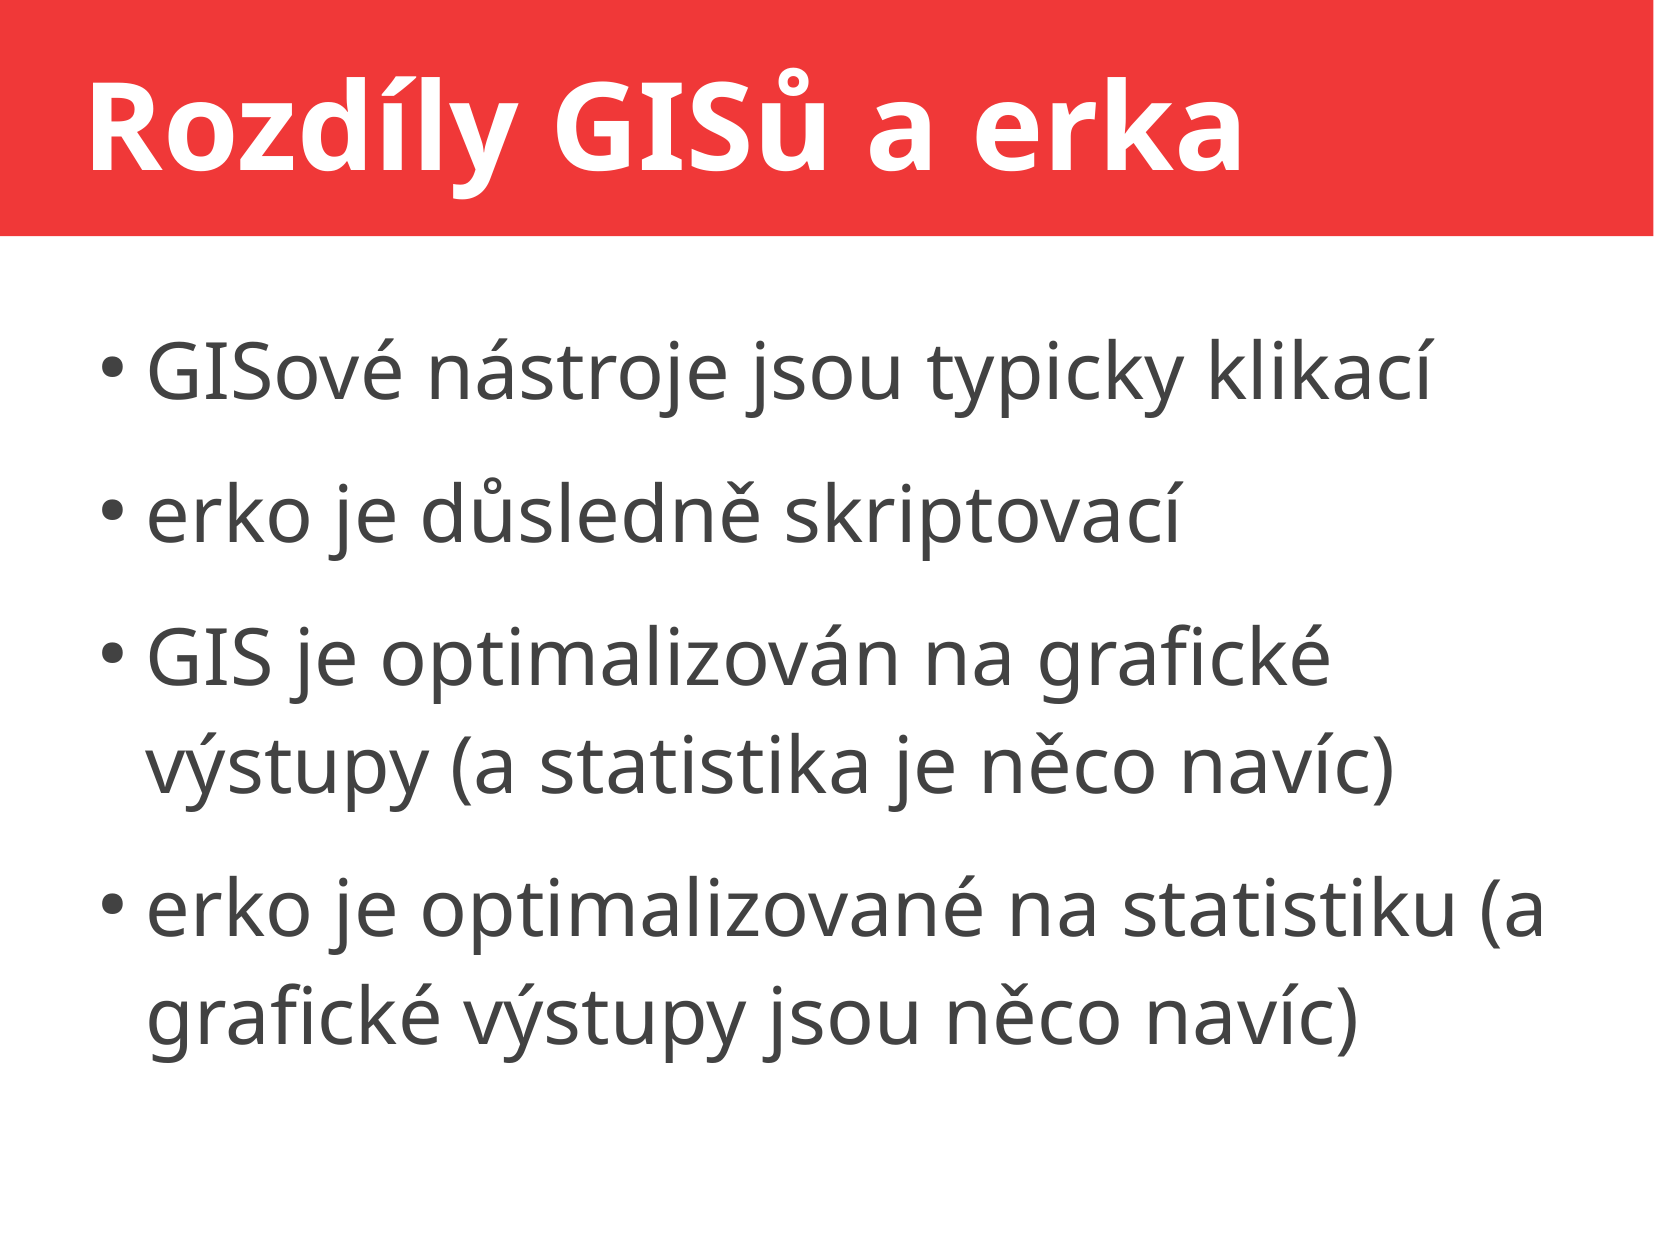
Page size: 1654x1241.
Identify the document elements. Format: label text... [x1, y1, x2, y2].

title Rozdíly GISů a erka [82, 19, 1571, 227]
list GISové nástroje jsou typicky klikací erko je důsledně skriptovací GIS je optimalizován na grafické výstupy (a statistika je něco navíc) erko je optimalizované na statistiku (a grafické výstupy jsou něco navíc) [82, 314, 1563, 1080]
